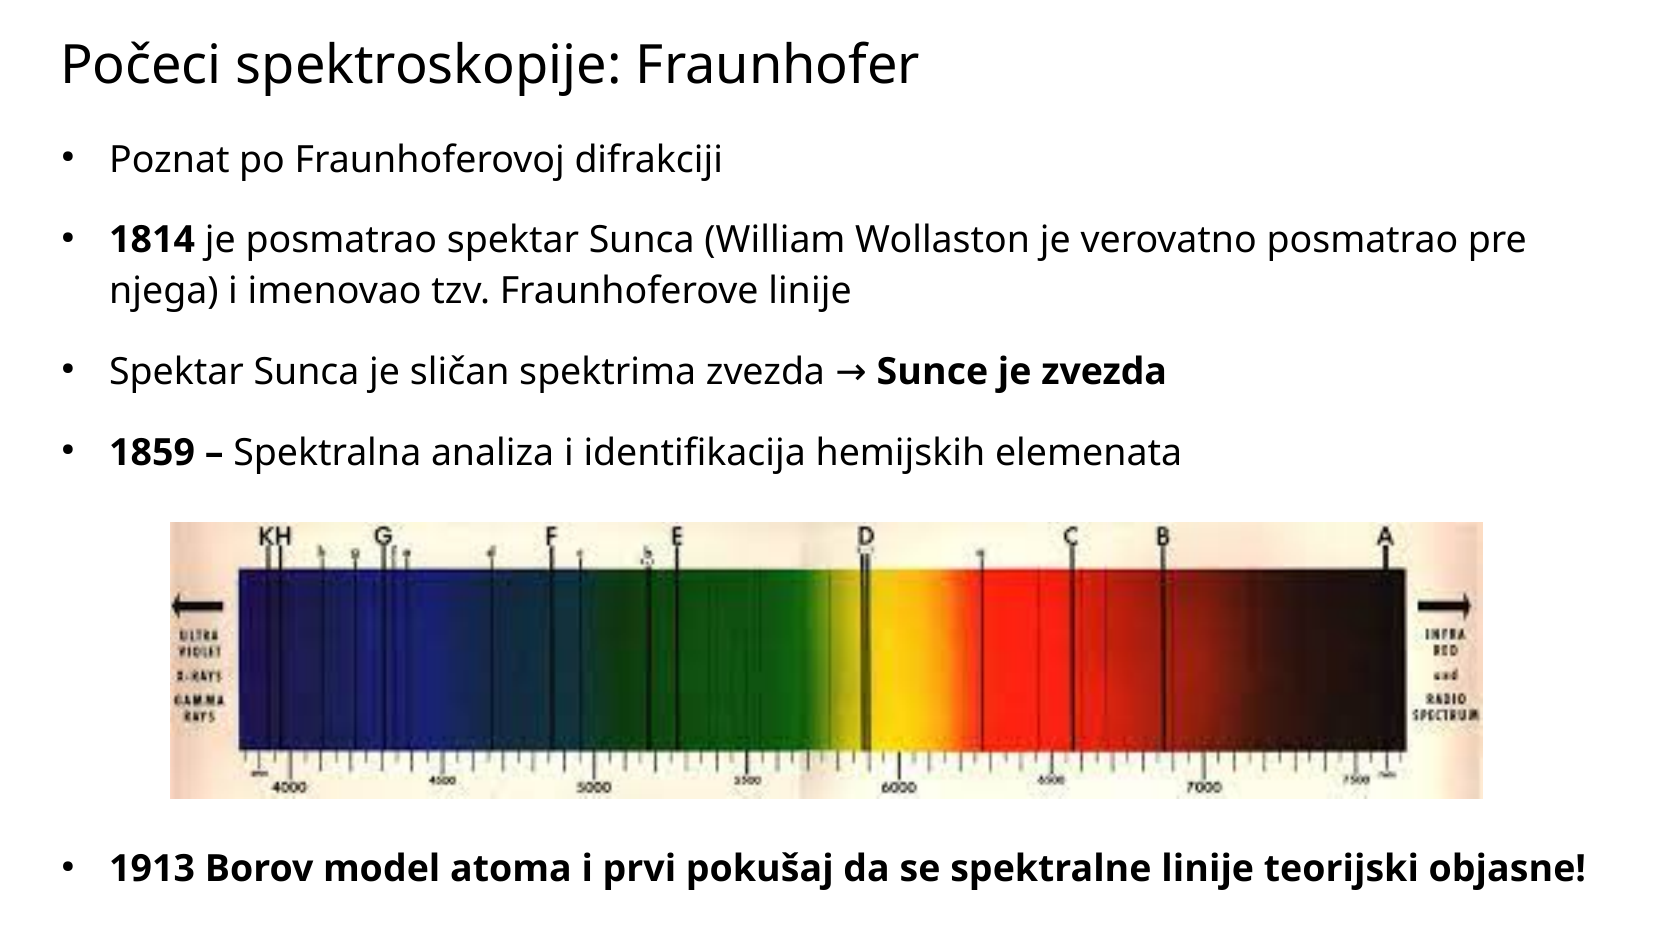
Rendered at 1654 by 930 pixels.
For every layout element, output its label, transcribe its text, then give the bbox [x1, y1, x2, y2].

picture [170, 522, 1483, 799]
title Počeci spektroskopije: Fraunhofer [59, 13, 1648, 113]
list Poznat po Fraunhoferovoj difrakciji 1814 je posmatrao spektar Sunca (William Wollaston je verovatno posmatrao pre njega) i imenovao tzv. Fraunhoferove linije Spektar Sunca je sličan spektrima zvezda → Sunce je zvezda 1859 – Spektralna analiza i identifikacija hemijskih elemenata 1913 Borov model atoma i prvi pokušaj da se spektralne linije teorijski objasne! [45, 132, 1635, 901]
